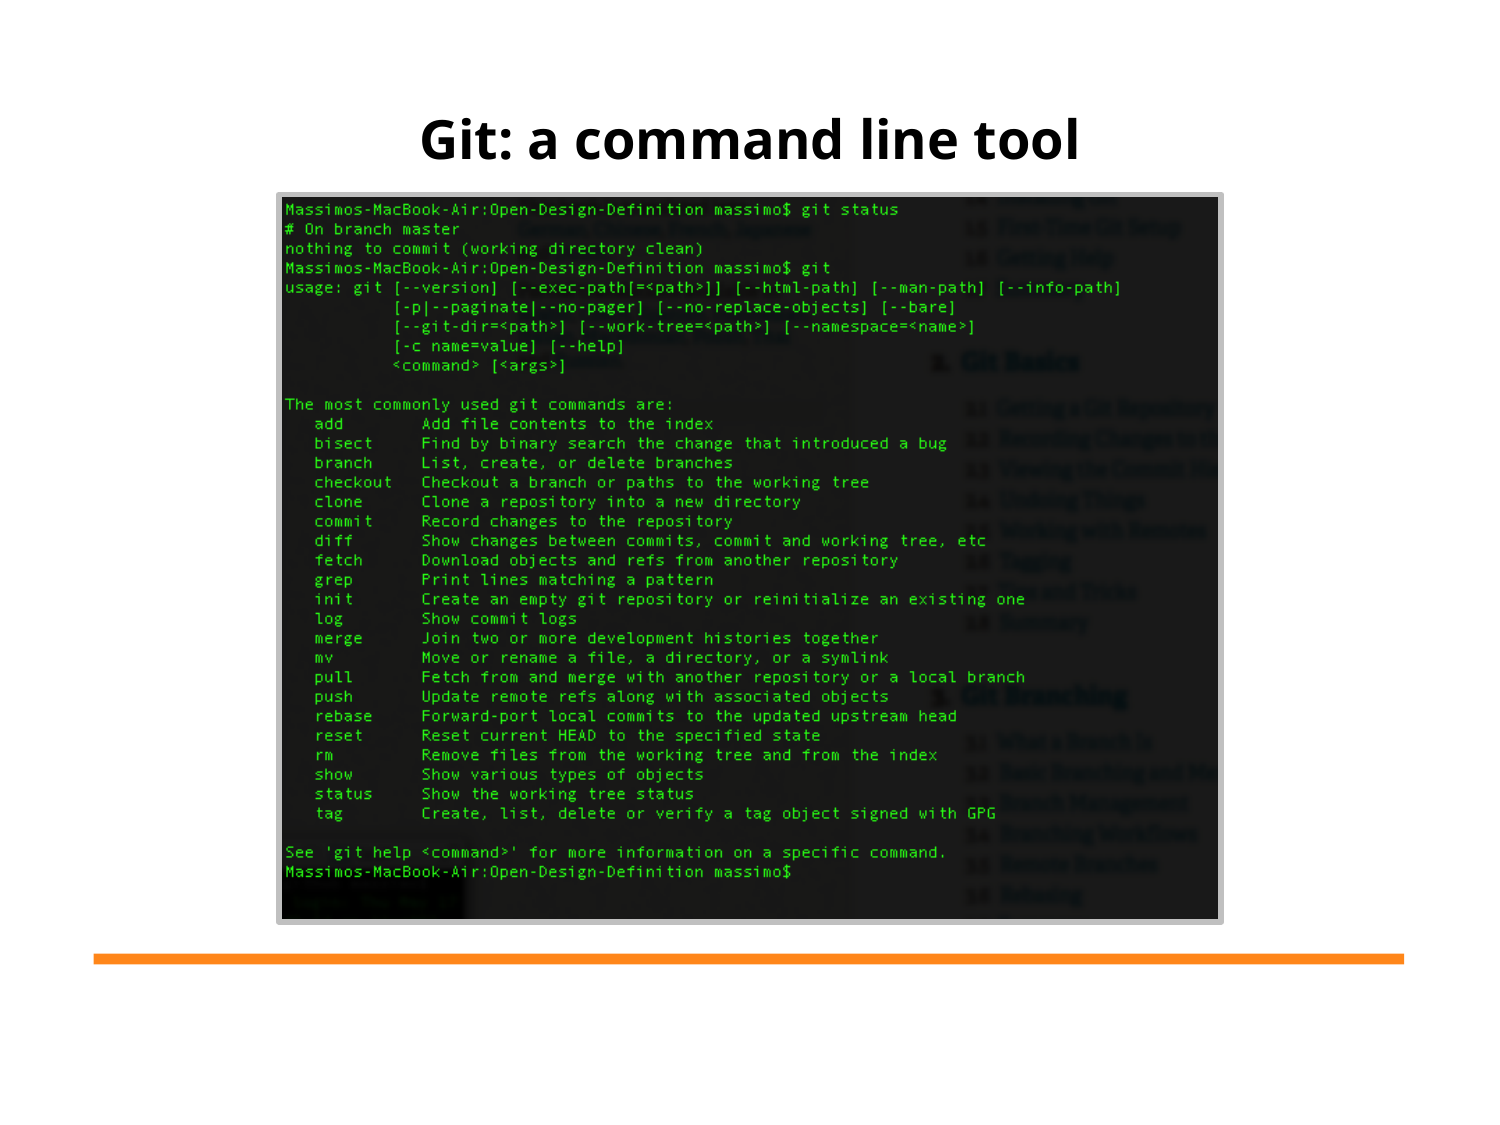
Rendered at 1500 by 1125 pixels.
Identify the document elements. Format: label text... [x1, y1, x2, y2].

picture [0, 0, 1500, 1125]
title Git: a command line tool [75, 44, 1426, 233]
